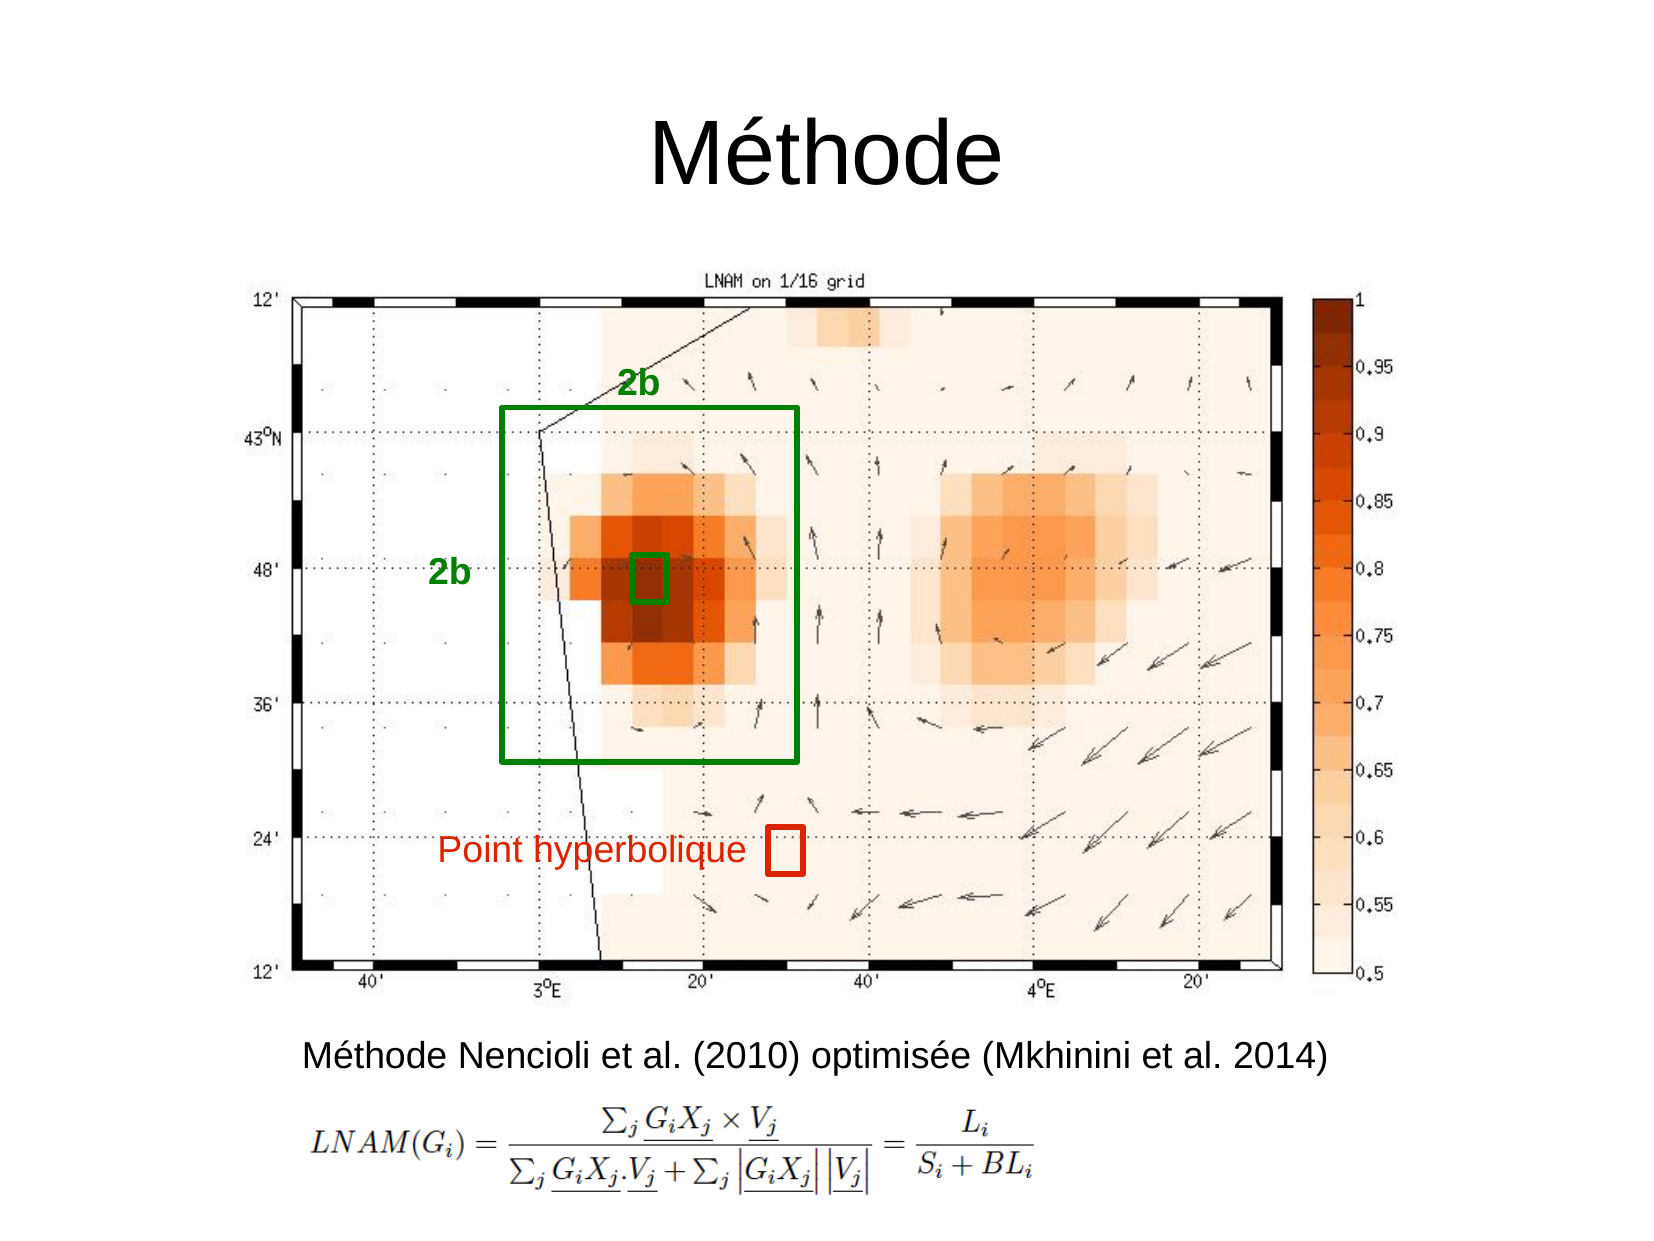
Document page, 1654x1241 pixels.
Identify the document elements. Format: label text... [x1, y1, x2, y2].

text_box 2b [413, 543, 497, 601]
text_box Point hyperbolique [422, 820, 762, 878]
text_box 2b [602, 354, 686, 412]
text_box Méthode Nencioli et al. (2010) optimisée (Mkhinini et al. 2014) [287, 1027, 1345, 1085]
picture [109, 219, 1516, 1207]
title Méthode [82, 49, 1571, 257]
